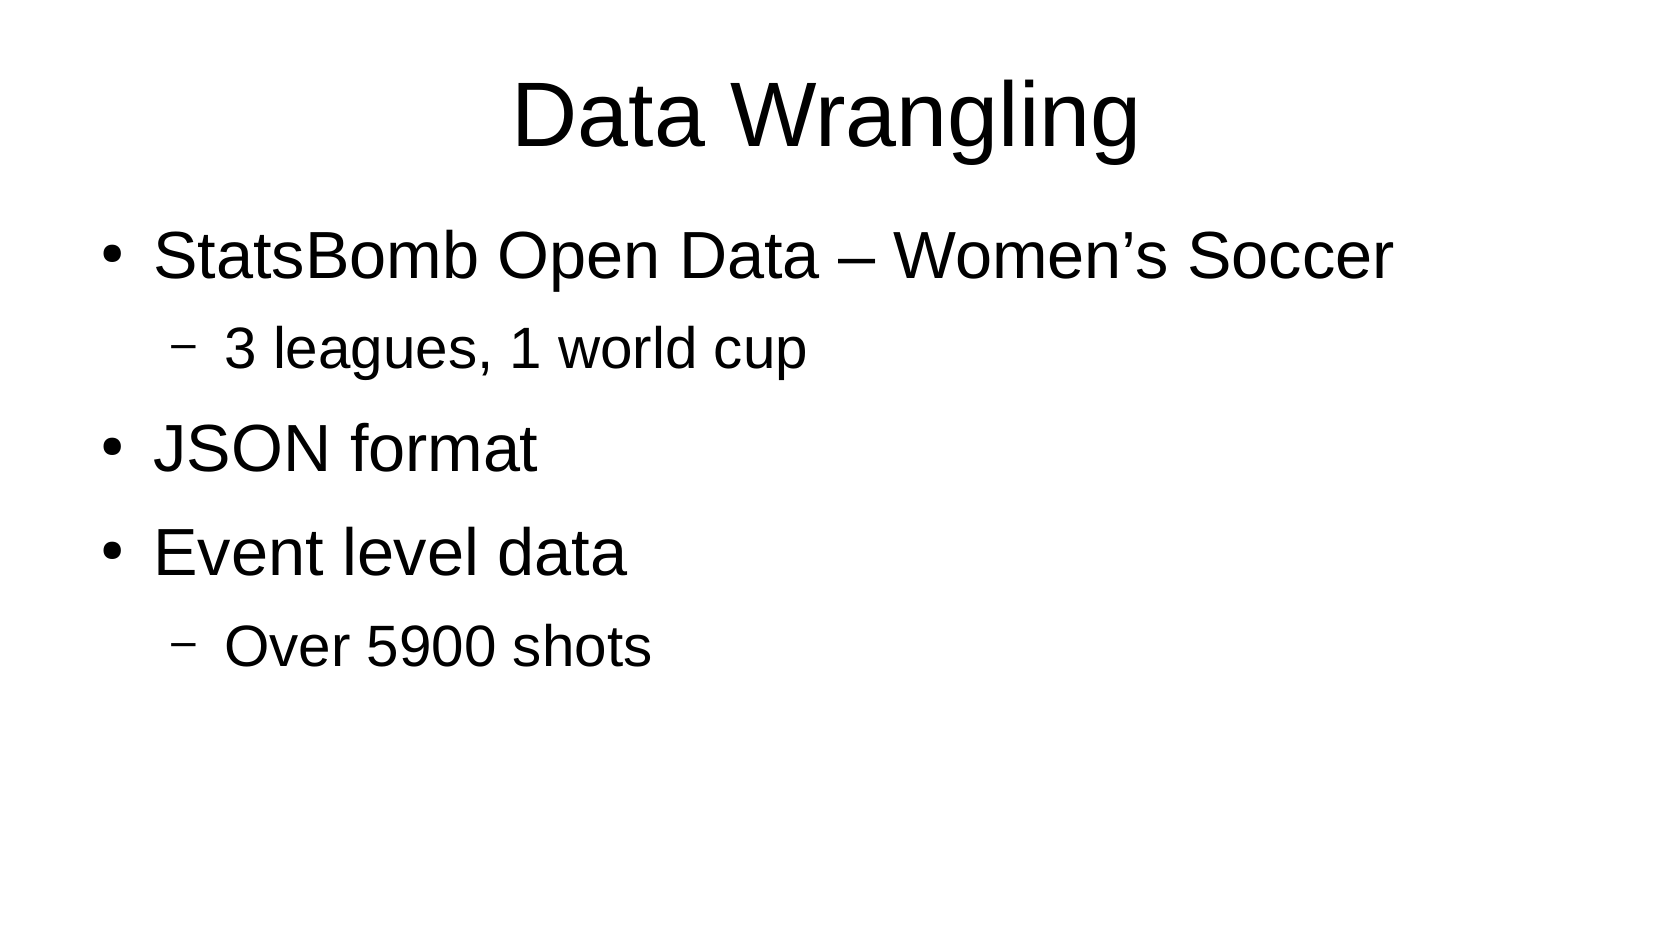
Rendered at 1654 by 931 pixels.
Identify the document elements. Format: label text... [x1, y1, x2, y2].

list StatsBomb Open Data – Women’s Soccer 3 leagues, 1 world cup JSON format Event level data Over 5900 shots [82, 217, 1571, 758]
title Data Wrangling [82, 37, 1571, 193]
